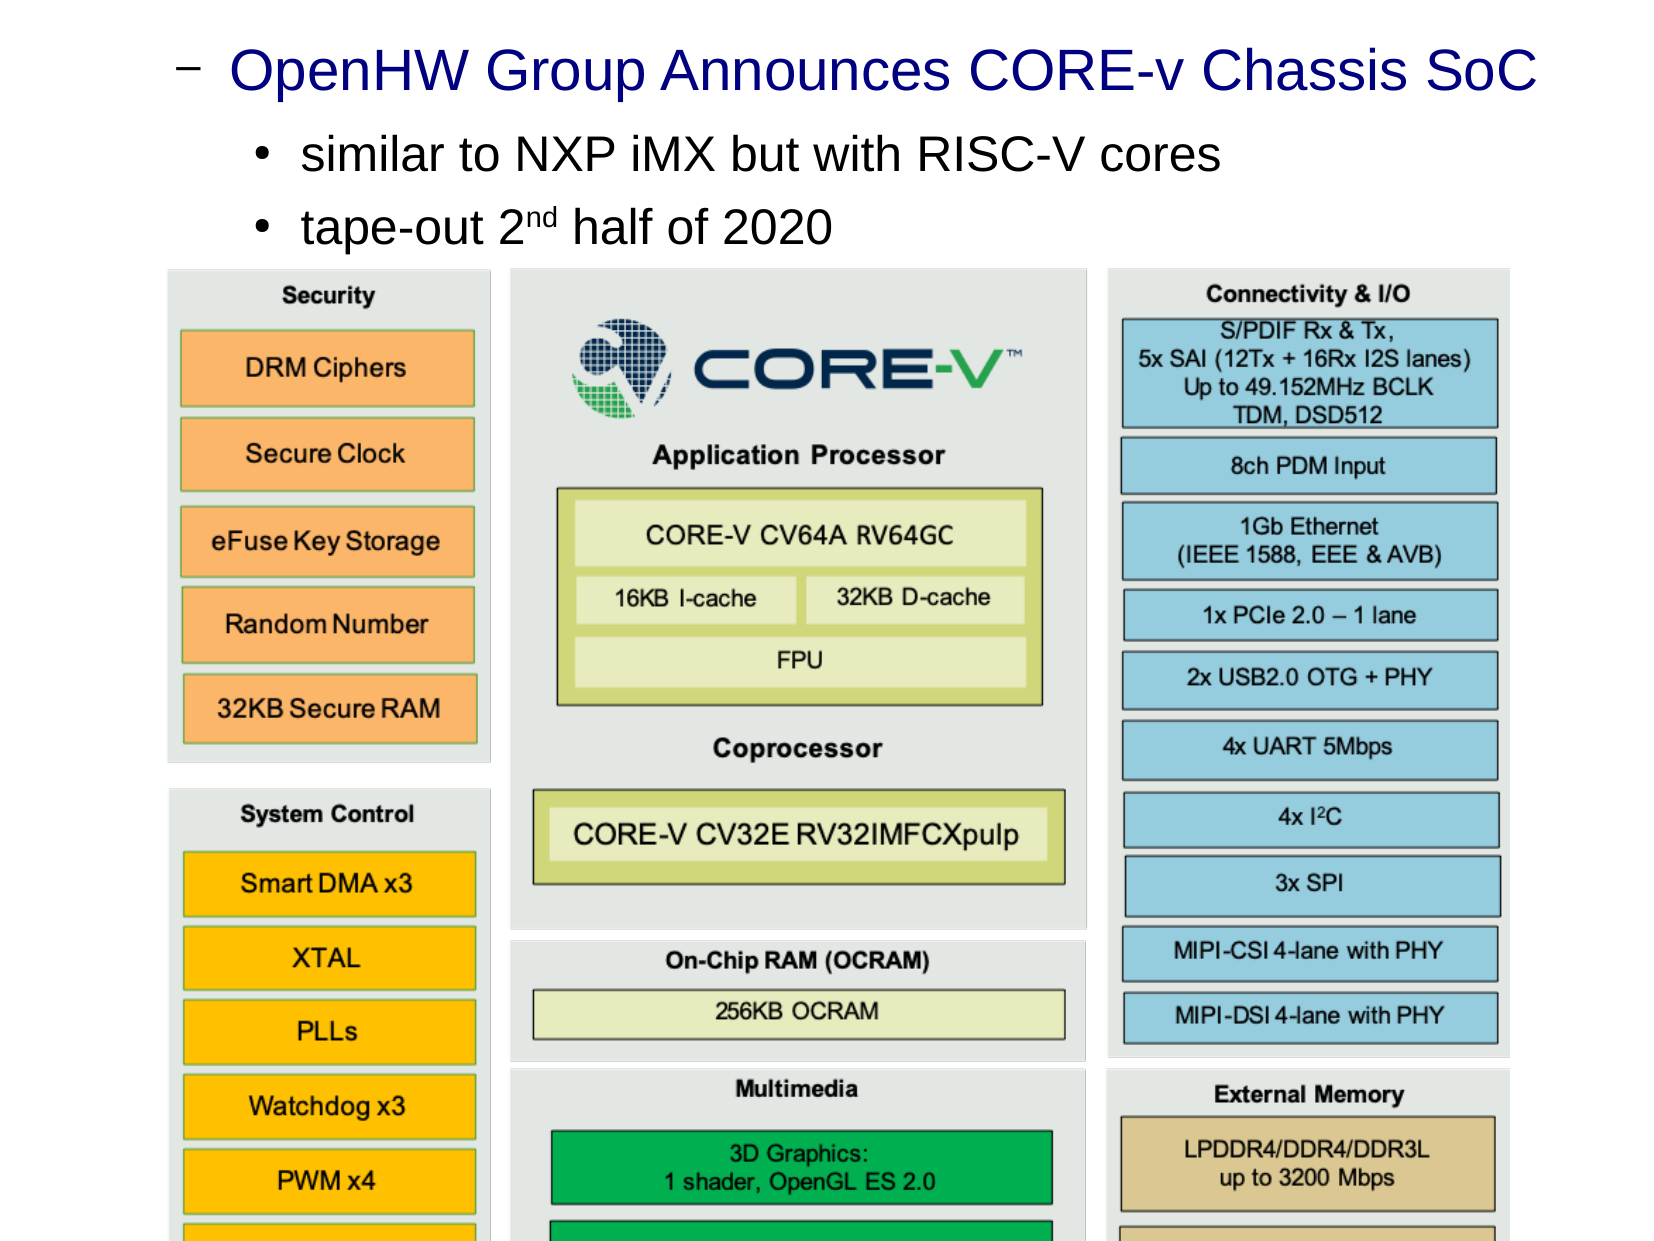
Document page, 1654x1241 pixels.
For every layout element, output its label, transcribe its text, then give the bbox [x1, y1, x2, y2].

picture [165, 267, 1510, 1241]
list OpenHW Group Announces CORE-v Chassis SoC similar to NXP iMX but with RISC-V cores tape-out 2nd half of 2020 [0, 0, 1652, 783]
